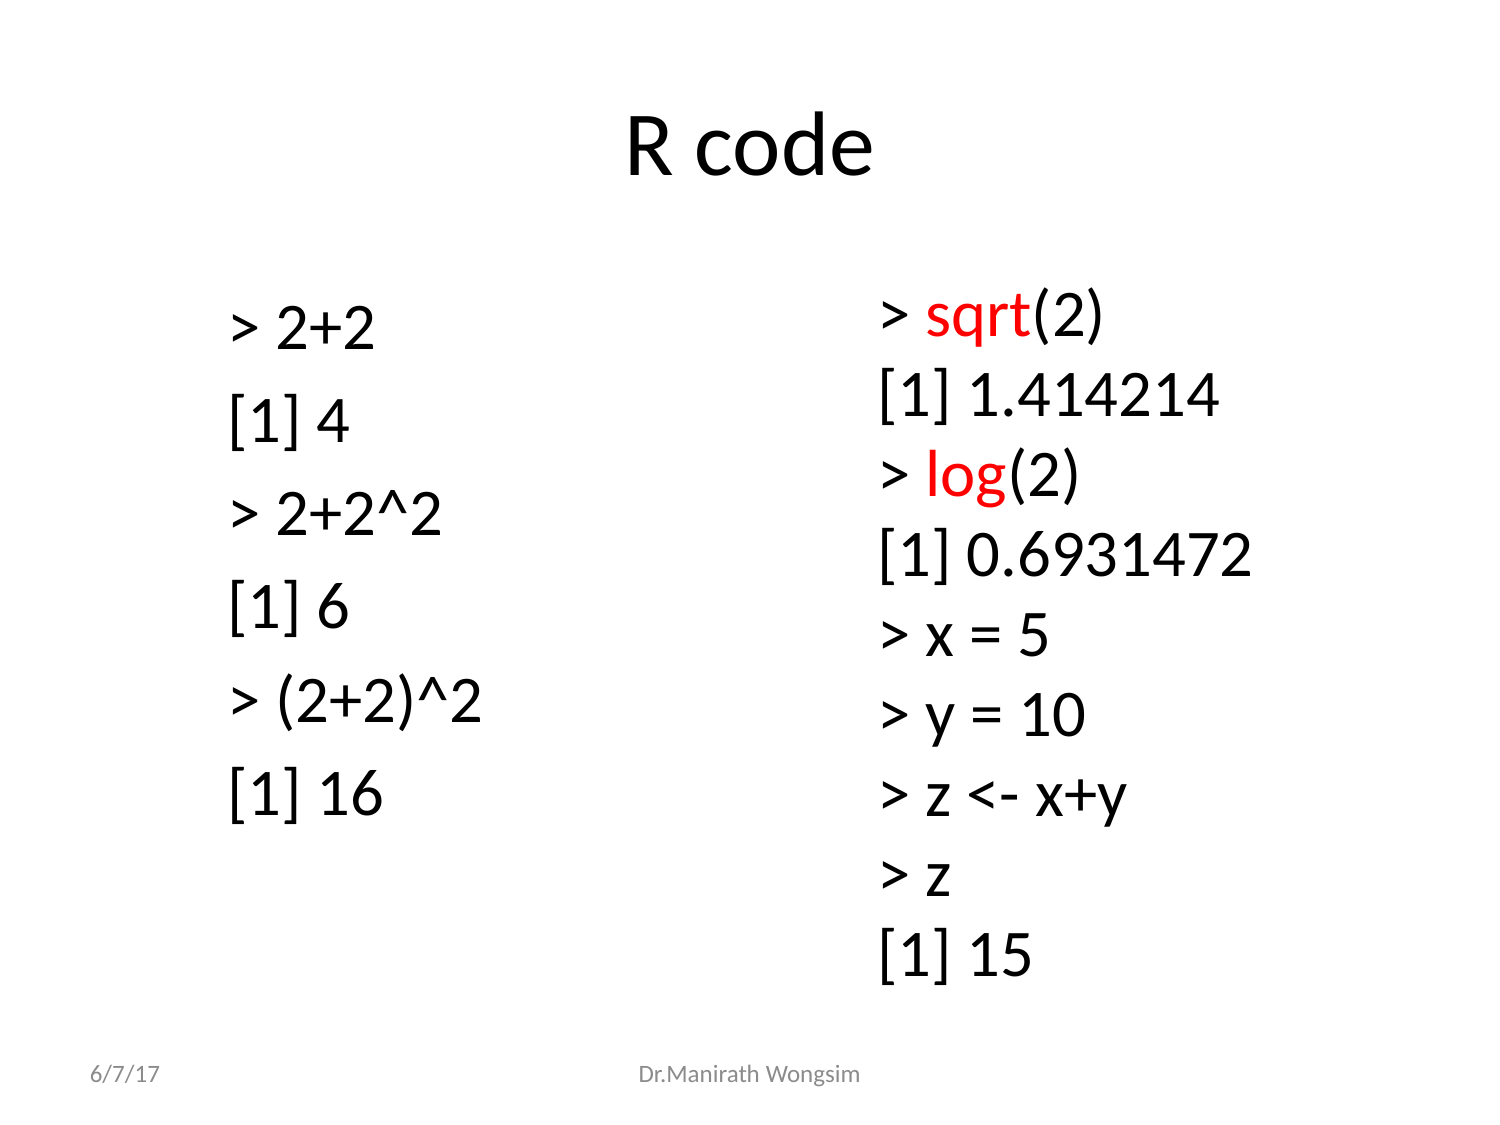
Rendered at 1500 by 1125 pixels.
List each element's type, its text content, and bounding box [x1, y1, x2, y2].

text_box Dr.Manirath Wongsim [512, 1042, 988, 1103]
text_box 6/7/17 [74, 1042, 425, 1103]
text_box > sqrt(2) [1] 1.414214 > log(2) [1] 0.6931472 > x = 5 > y = 10 > z <- x+y > z [1] 15 [862, 262, 1275, 1125]
text_box R code [75, 45, 1425, 233]
text_box > 2+2 [1] 4 > 2+2^2 [1] 6 > (2+2)^2 [1] 16 [212, 275, 563, 1018]
